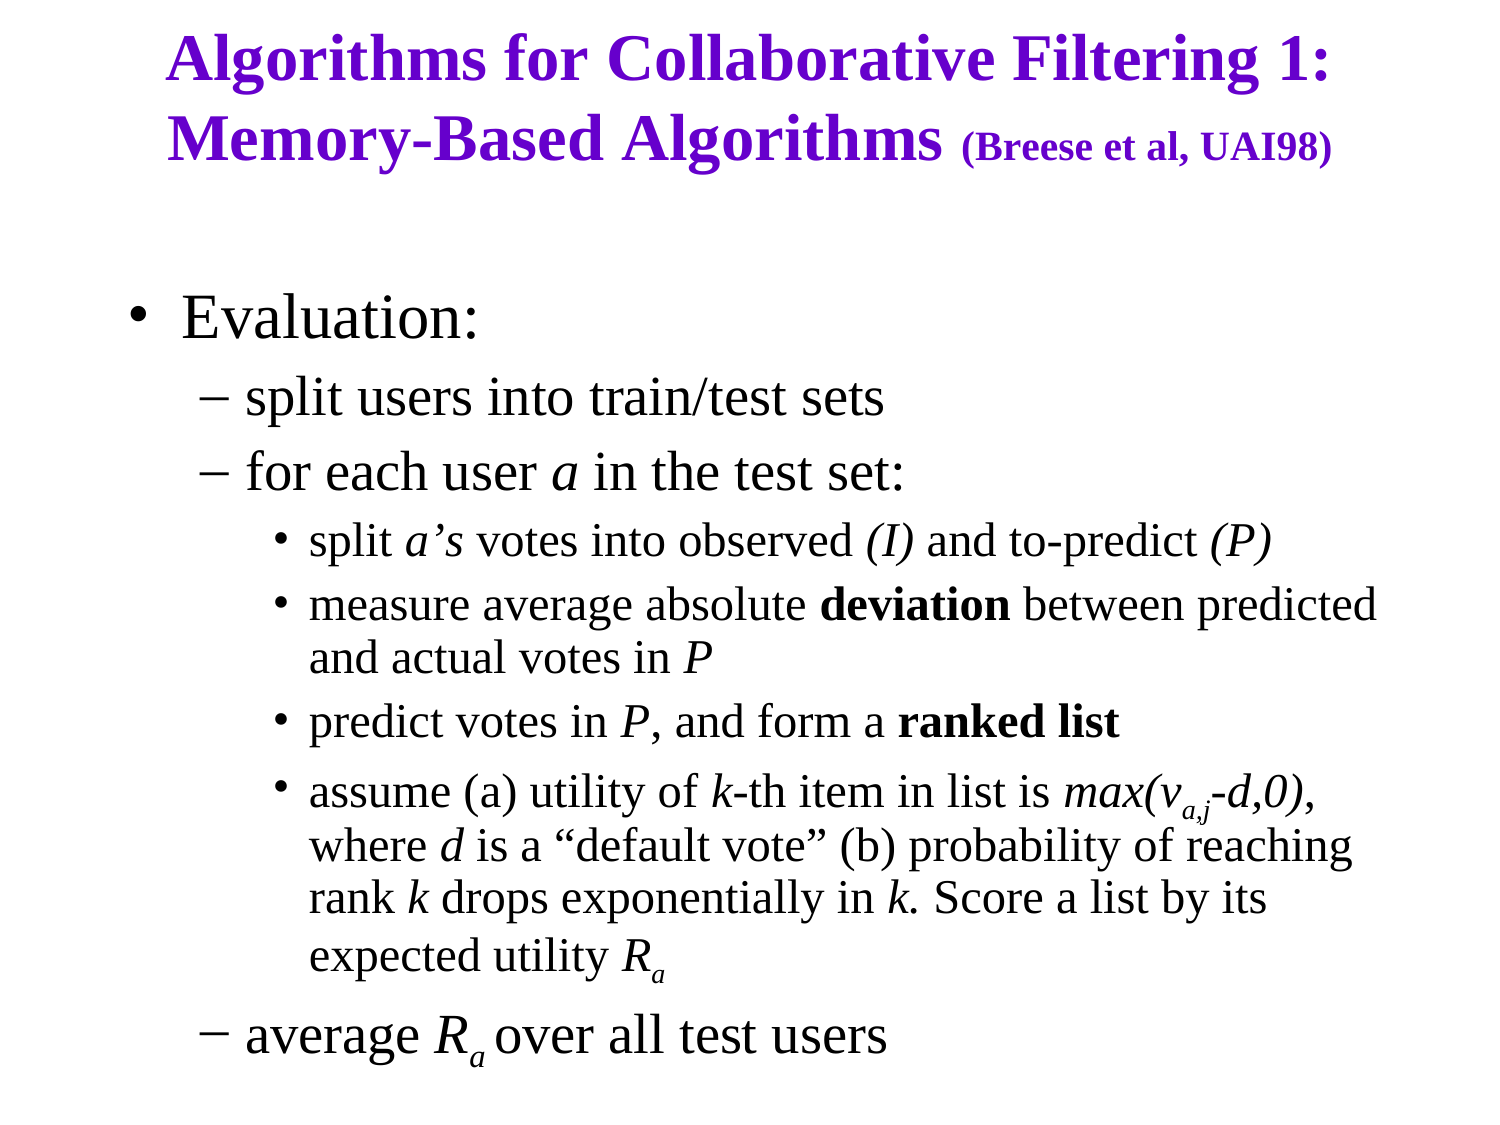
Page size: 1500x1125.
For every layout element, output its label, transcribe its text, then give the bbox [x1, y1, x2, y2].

title Algorithms for Collaborative Filtering 1: Memory-Based Algorithms (Breese et al, UAI98) [112, 0, 1388, 188]
list Evaluation: split users into train/test sets for each user a in the test set: split a’s votes into observed (I) and to-predict (P) measure average absolute deviation between predicted and actual votes in P predict votes in P, and form a ranked list assume (a) utility of k-th item in list is max(va,j-d,0), where d is a “default vote” (b) probability of reaching rank k drops exponentially in k. Score a list by its expected utility Ra average Ra over all test users [112, 275, 1438, 1075]
